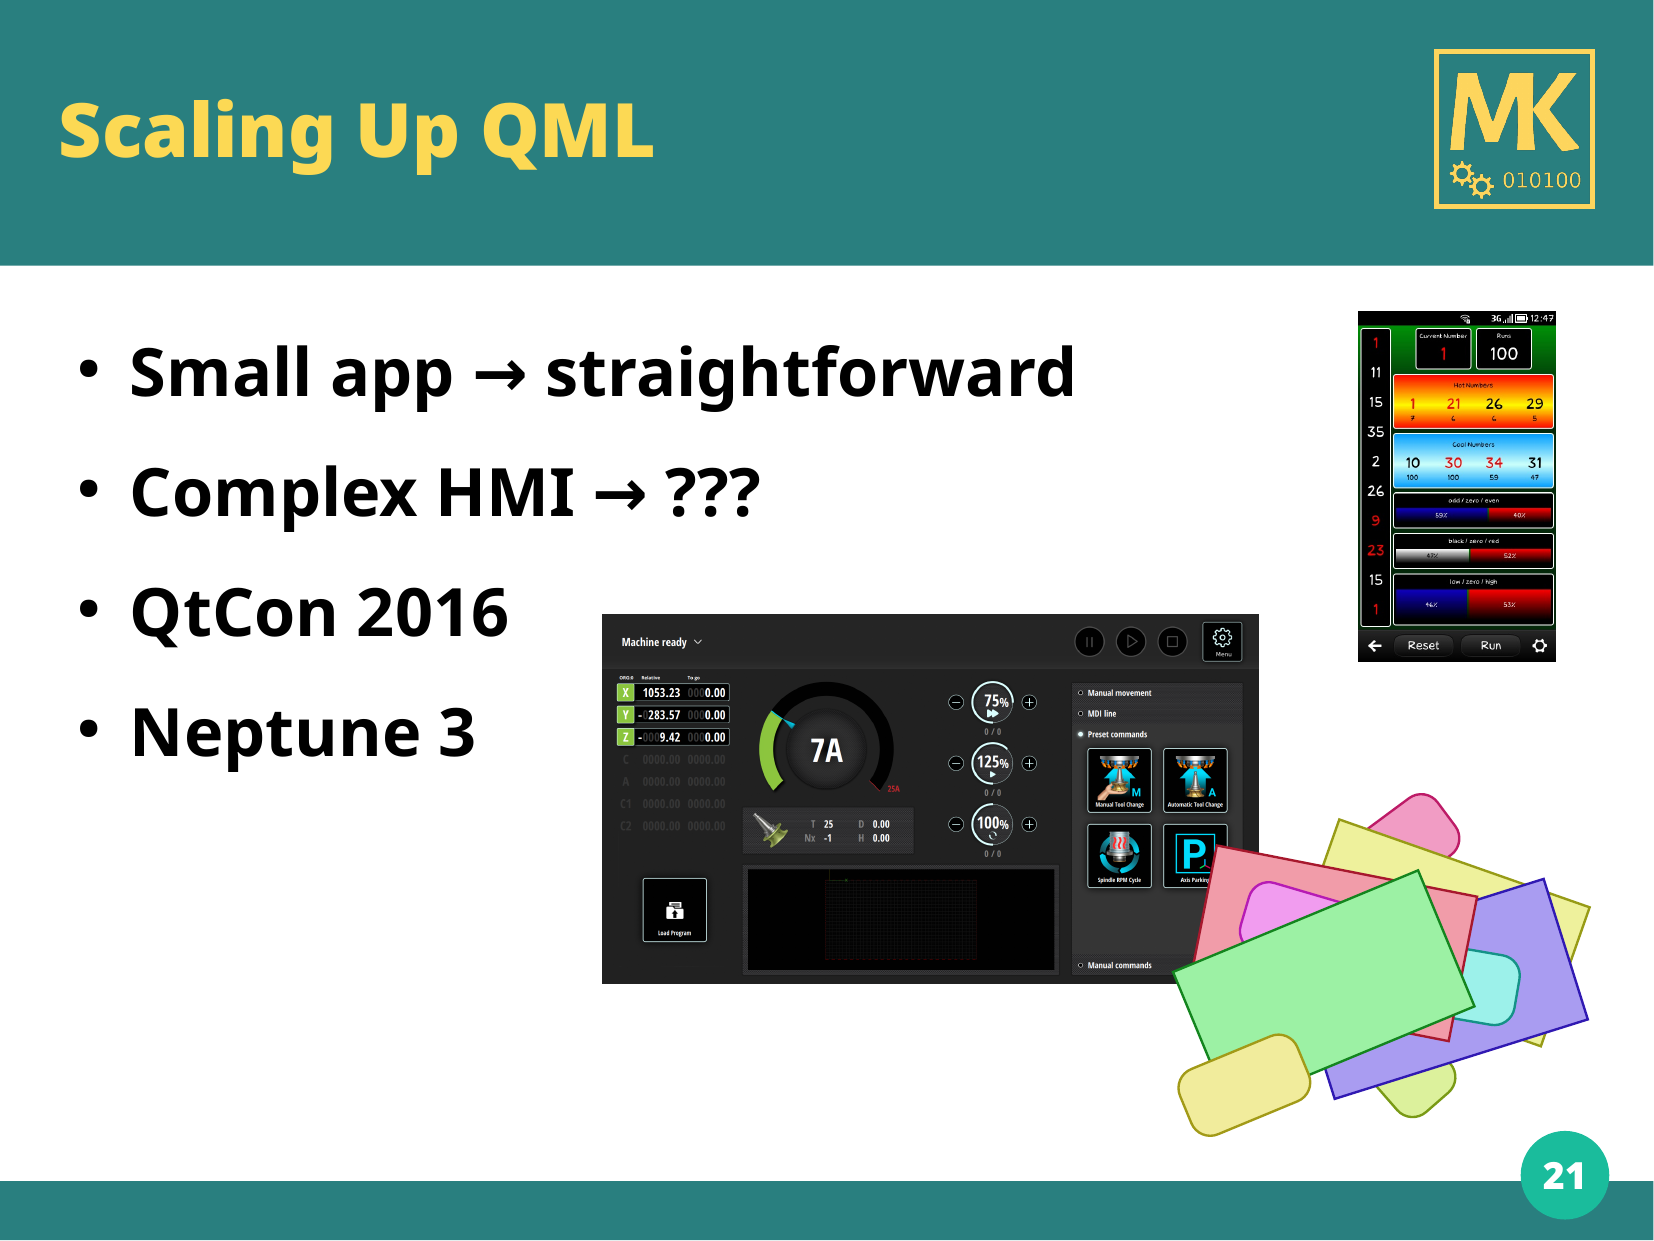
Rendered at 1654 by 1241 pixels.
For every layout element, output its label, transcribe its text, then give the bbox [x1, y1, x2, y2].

title Scaling Up QML [59, 49, 1595, 207]
picture [602, 614, 1654, 1241]
picture [1358, 311, 1556, 662]
list Small app → straightforward Complex HMI → ??? QtCon 2016 Neptune 3 [59, 324, 1595, 1152]
